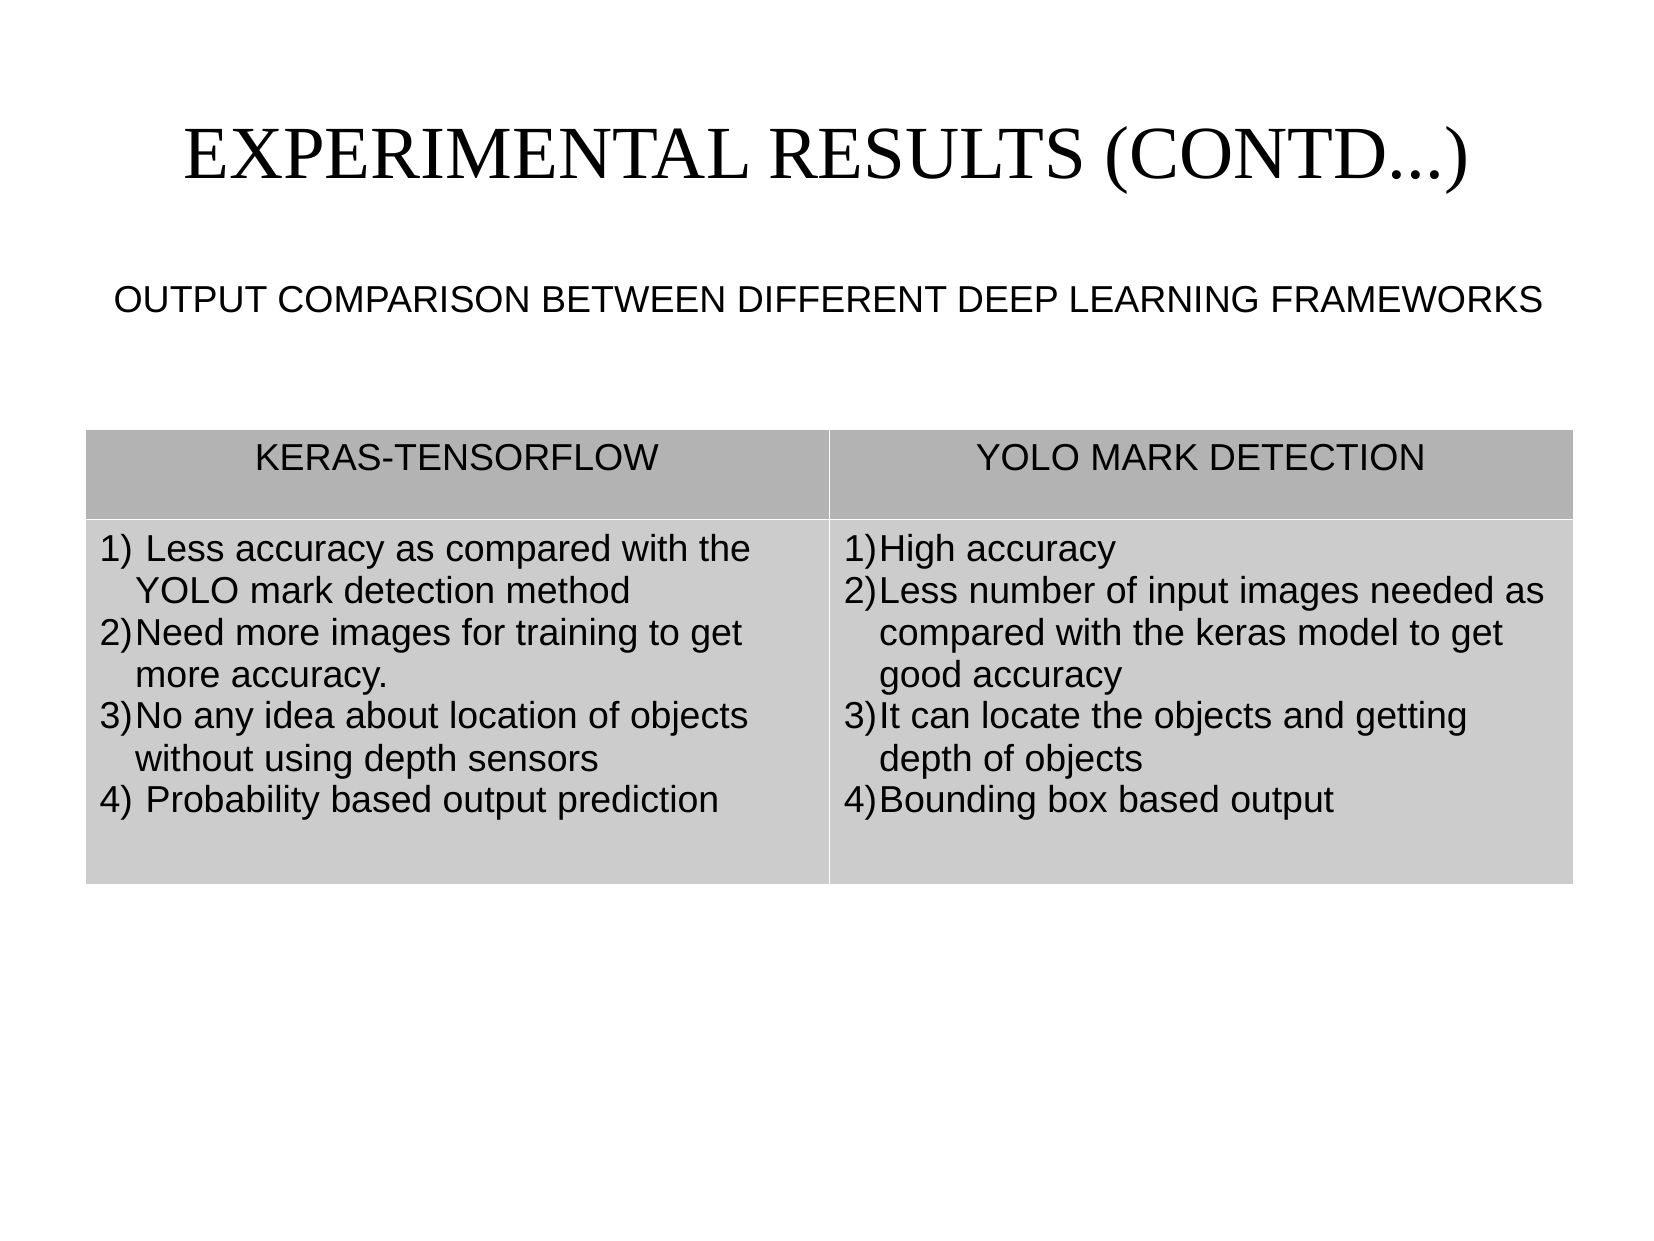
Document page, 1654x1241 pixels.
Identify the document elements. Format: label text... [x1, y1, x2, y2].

table_header YOLO MARK DETECTION [830, 430, 1573, 519]
text_box OUTPUT COMPARISON BETWEEN DIFFERENT DEEP LEARNING FRAMEWORKS [98, 271, 1565, 371]
table_cell Less accuracy as compared with the YOLO mark detection method Need more images for training to get more accuracy. No any idea about location of objects without using depth sensors Probability based output prediction [86, 520, 829, 884]
table_cell High accuracy Less number of input images needed as compared with the keras model to get good accuracy It can locate the objects and getting depth of objects Bounding box based output [830, 520, 1573, 884]
title EXPERIMENTAL RESULTS (CONTD...) [82, 49, 1571, 257]
table_header KERAS-TENSORFLOW [86, 430, 829, 519]
